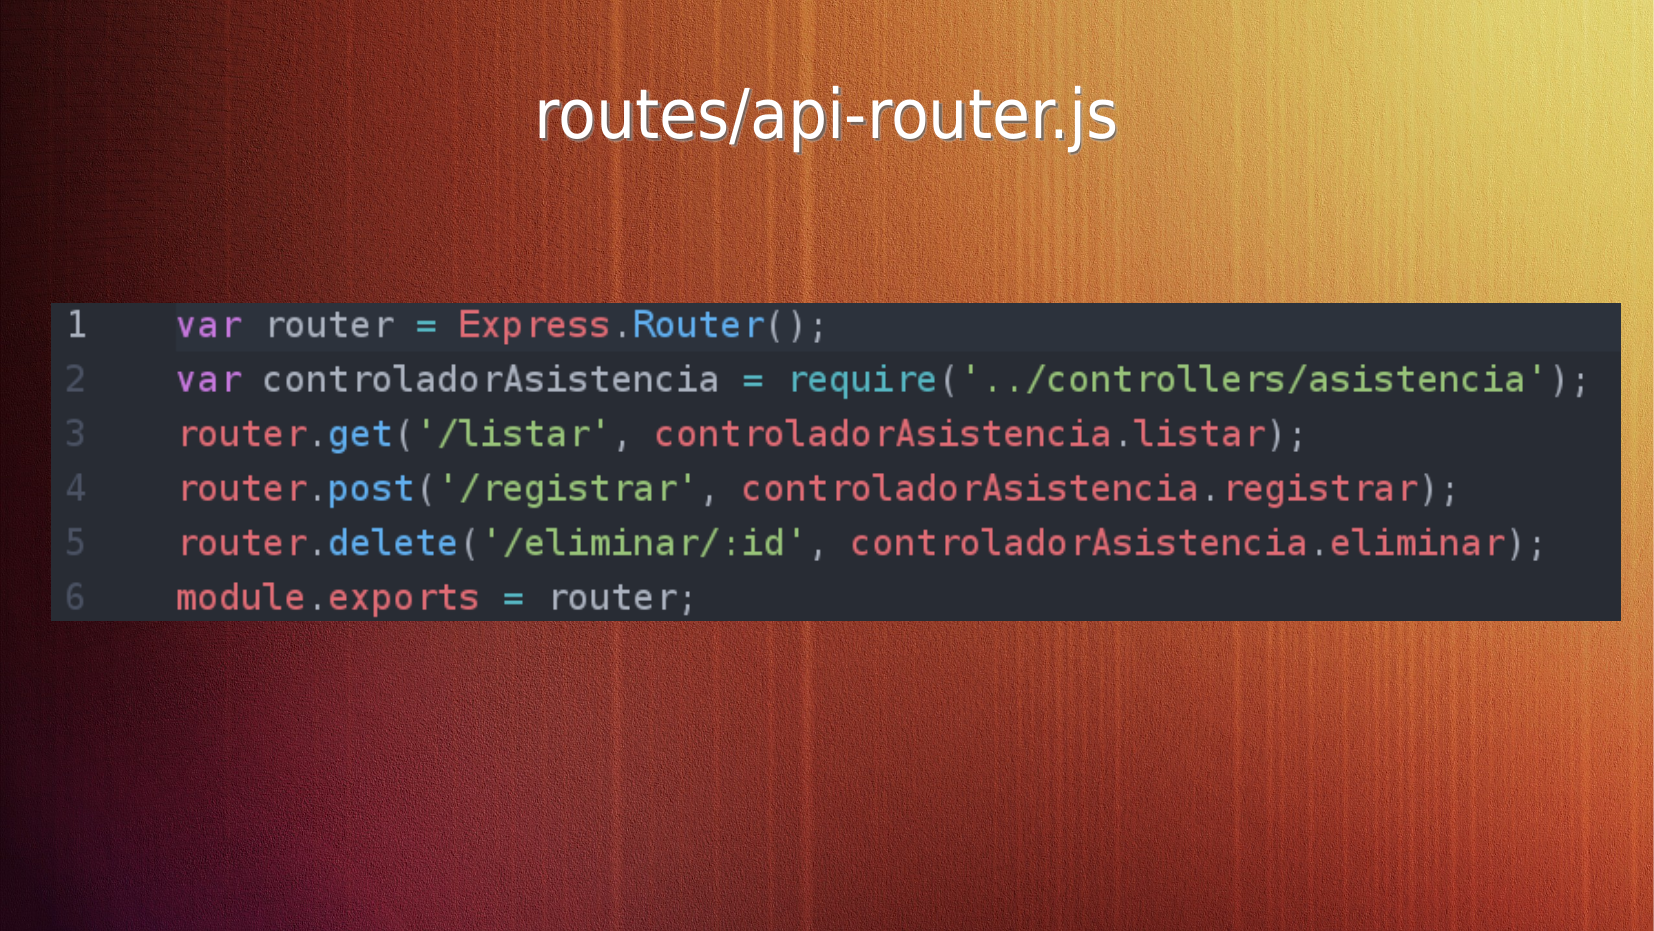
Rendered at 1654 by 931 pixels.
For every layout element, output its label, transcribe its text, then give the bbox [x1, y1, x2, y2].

title routes/api-router.js [82, 37, 1571, 193]
picture [0, 0, 1654, 931]
